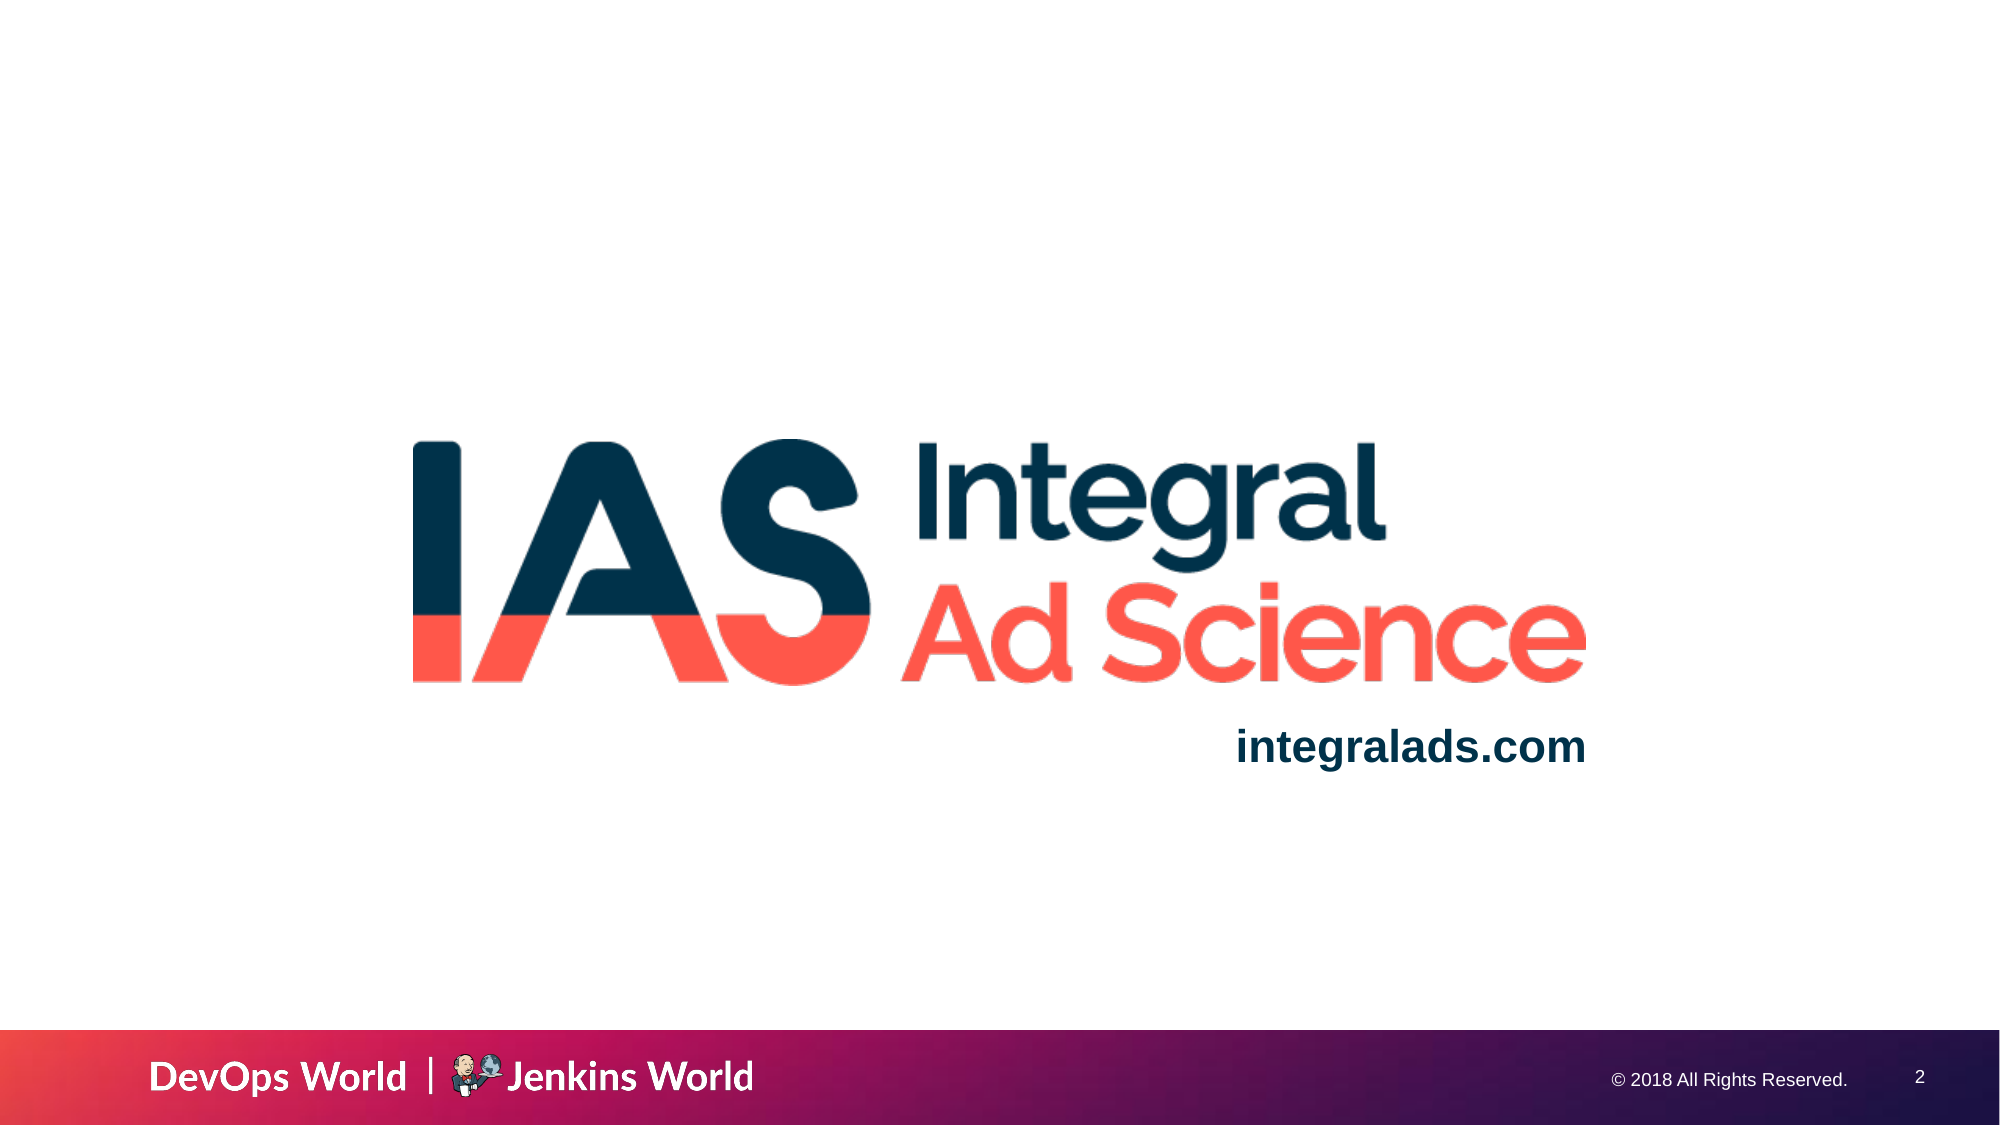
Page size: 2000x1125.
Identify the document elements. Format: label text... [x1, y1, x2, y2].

text_box integralads.com [1220, 713, 1603, 781]
picture [0, 1030, 2000, 1125]
picture [413, 439, 1586, 686]
